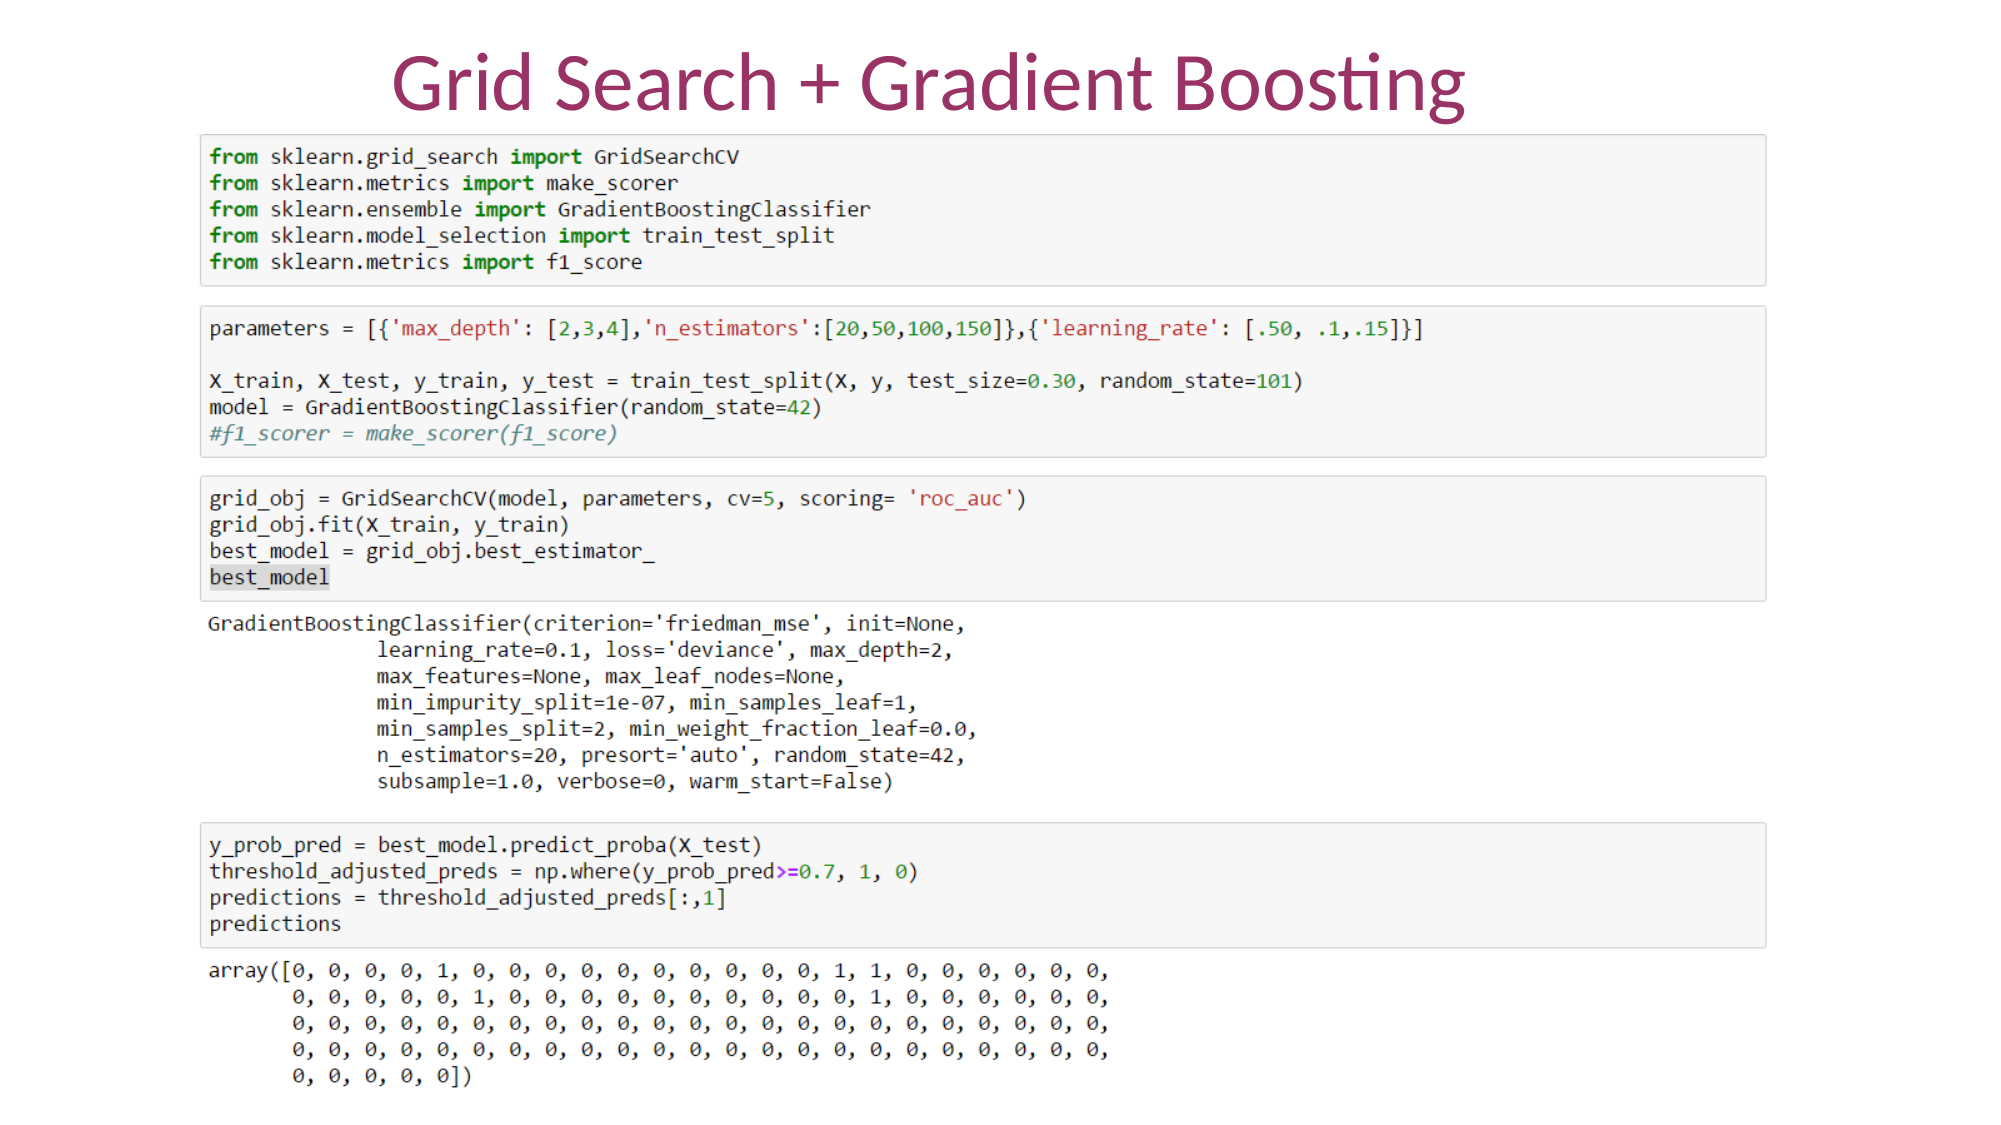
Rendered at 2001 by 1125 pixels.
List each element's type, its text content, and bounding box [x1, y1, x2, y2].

picture [195, 134, 1768, 1105]
text_box Grid Search + Gradient Boosting [75, 20, 1786, 136]
